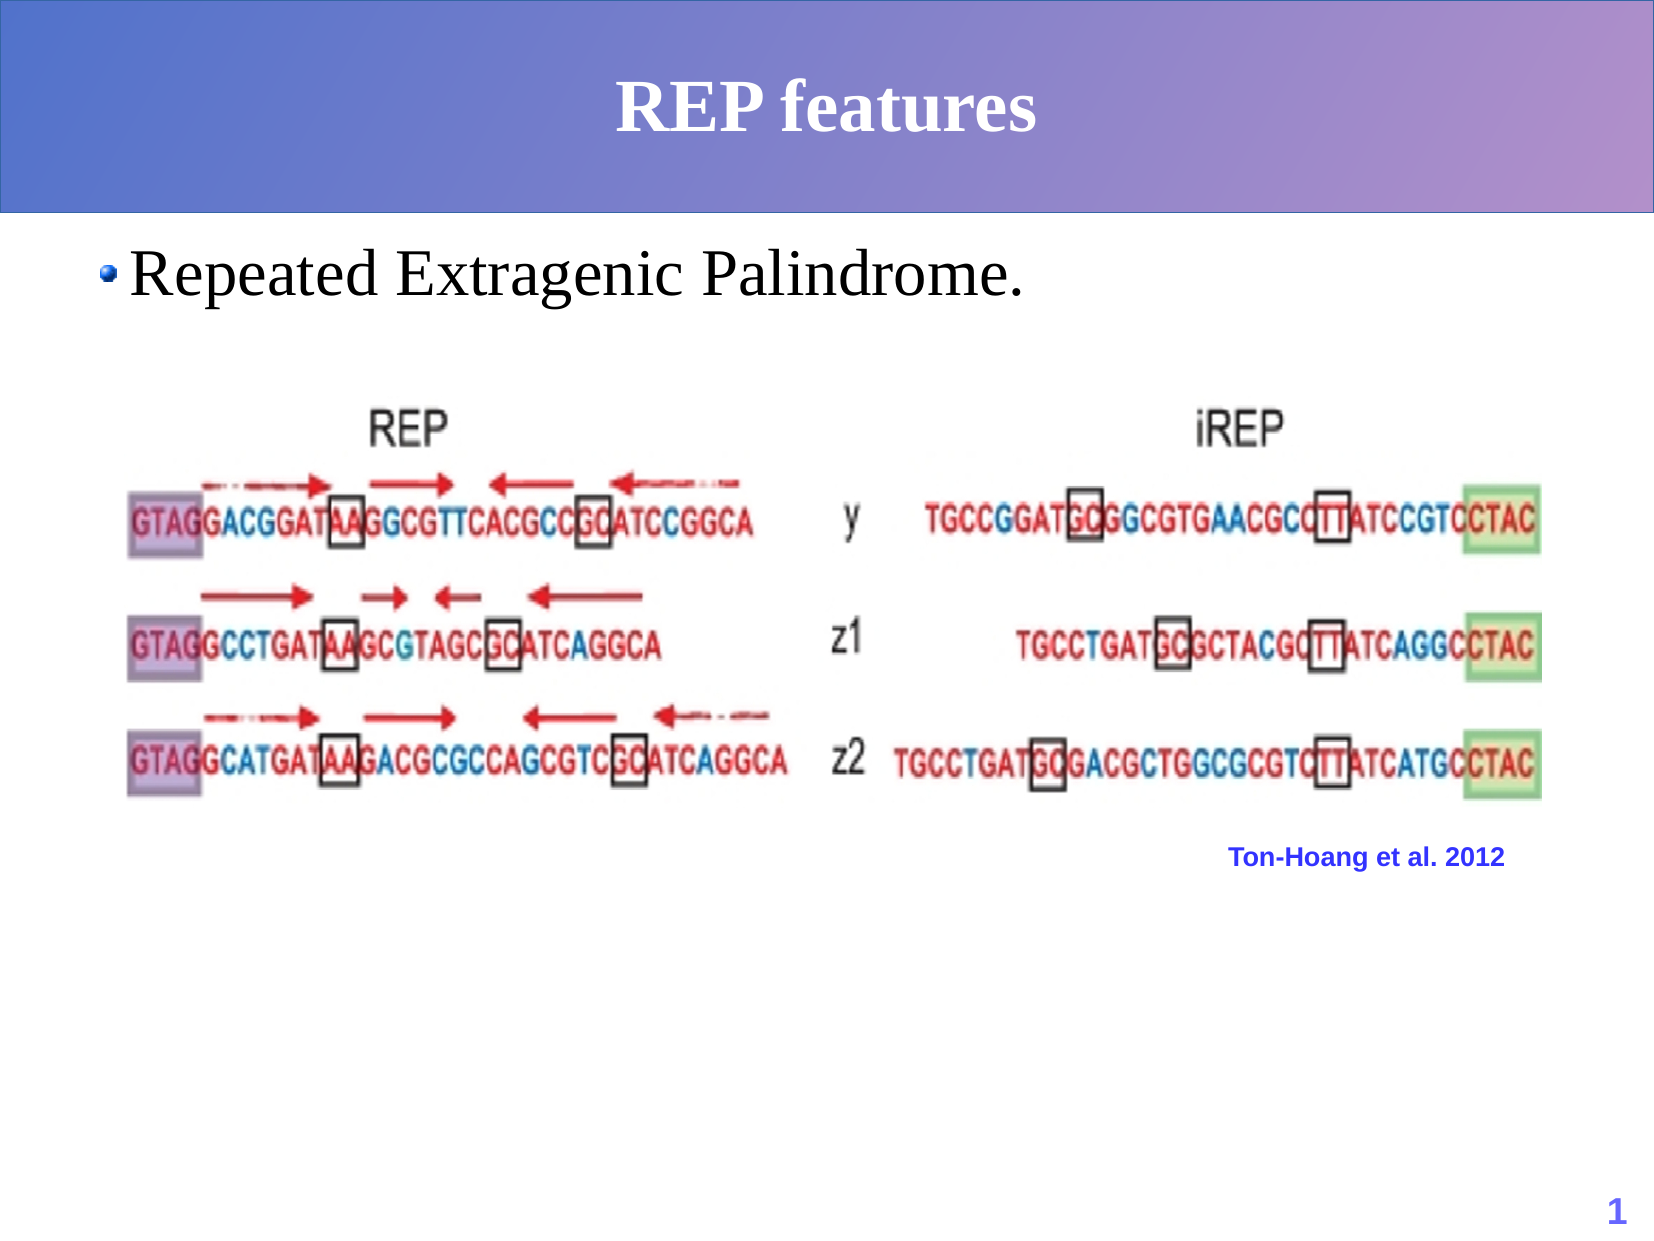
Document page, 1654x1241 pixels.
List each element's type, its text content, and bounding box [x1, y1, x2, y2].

text_box 1 [1592, 1183, 1641, 1241]
text_box Ton-Hoang et al. 2012 [1213, 834, 1532, 880]
list Repeated Extragenic Palindrome. [82, 236, 1571, 1158]
picture [124, 396, 1542, 822]
title REP features [82, 23, 1571, 189]
